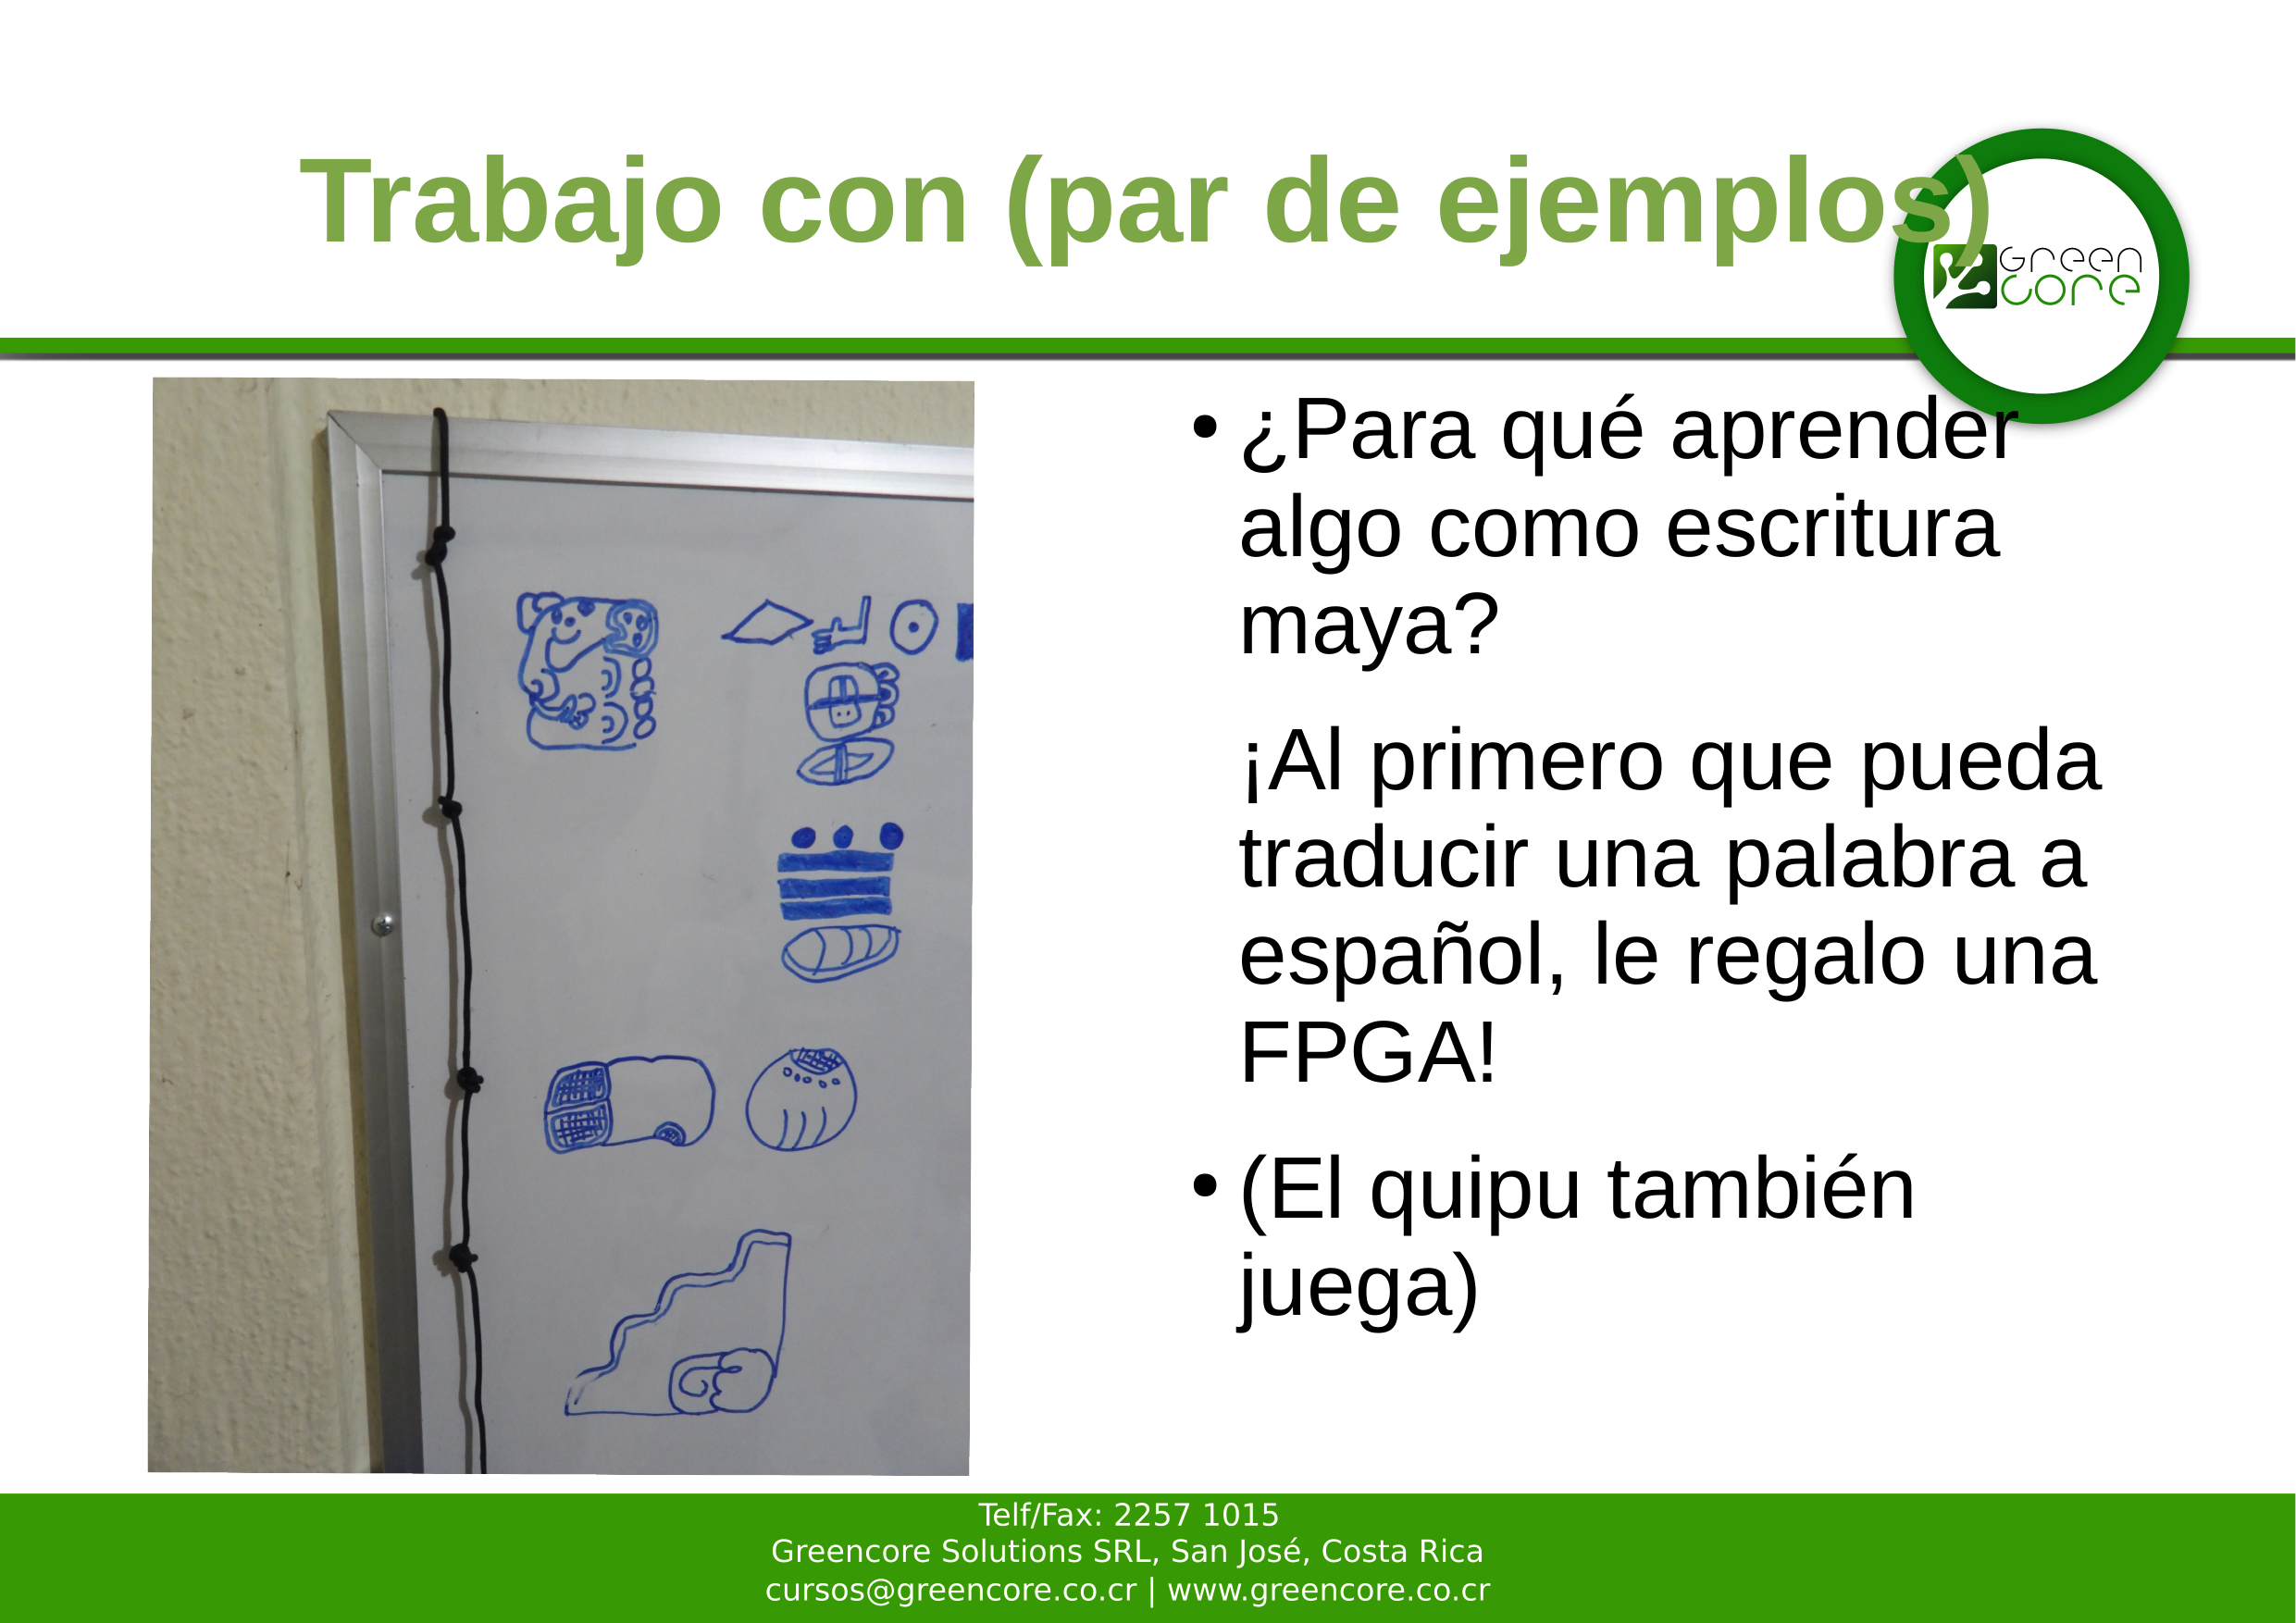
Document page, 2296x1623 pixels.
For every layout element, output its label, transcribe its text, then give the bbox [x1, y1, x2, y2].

title Trabajo con (par de ejemplos) [115, 64, 2181, 336]
list ¿Para qué aprender algo como escritura maya? ¡Al primero que pueda traducir una palabra a español, le regalo una FPGA! (El quipu también juega) [1173, 379, 2182, 1334]
picture [0, 0, 2296, 1623]
